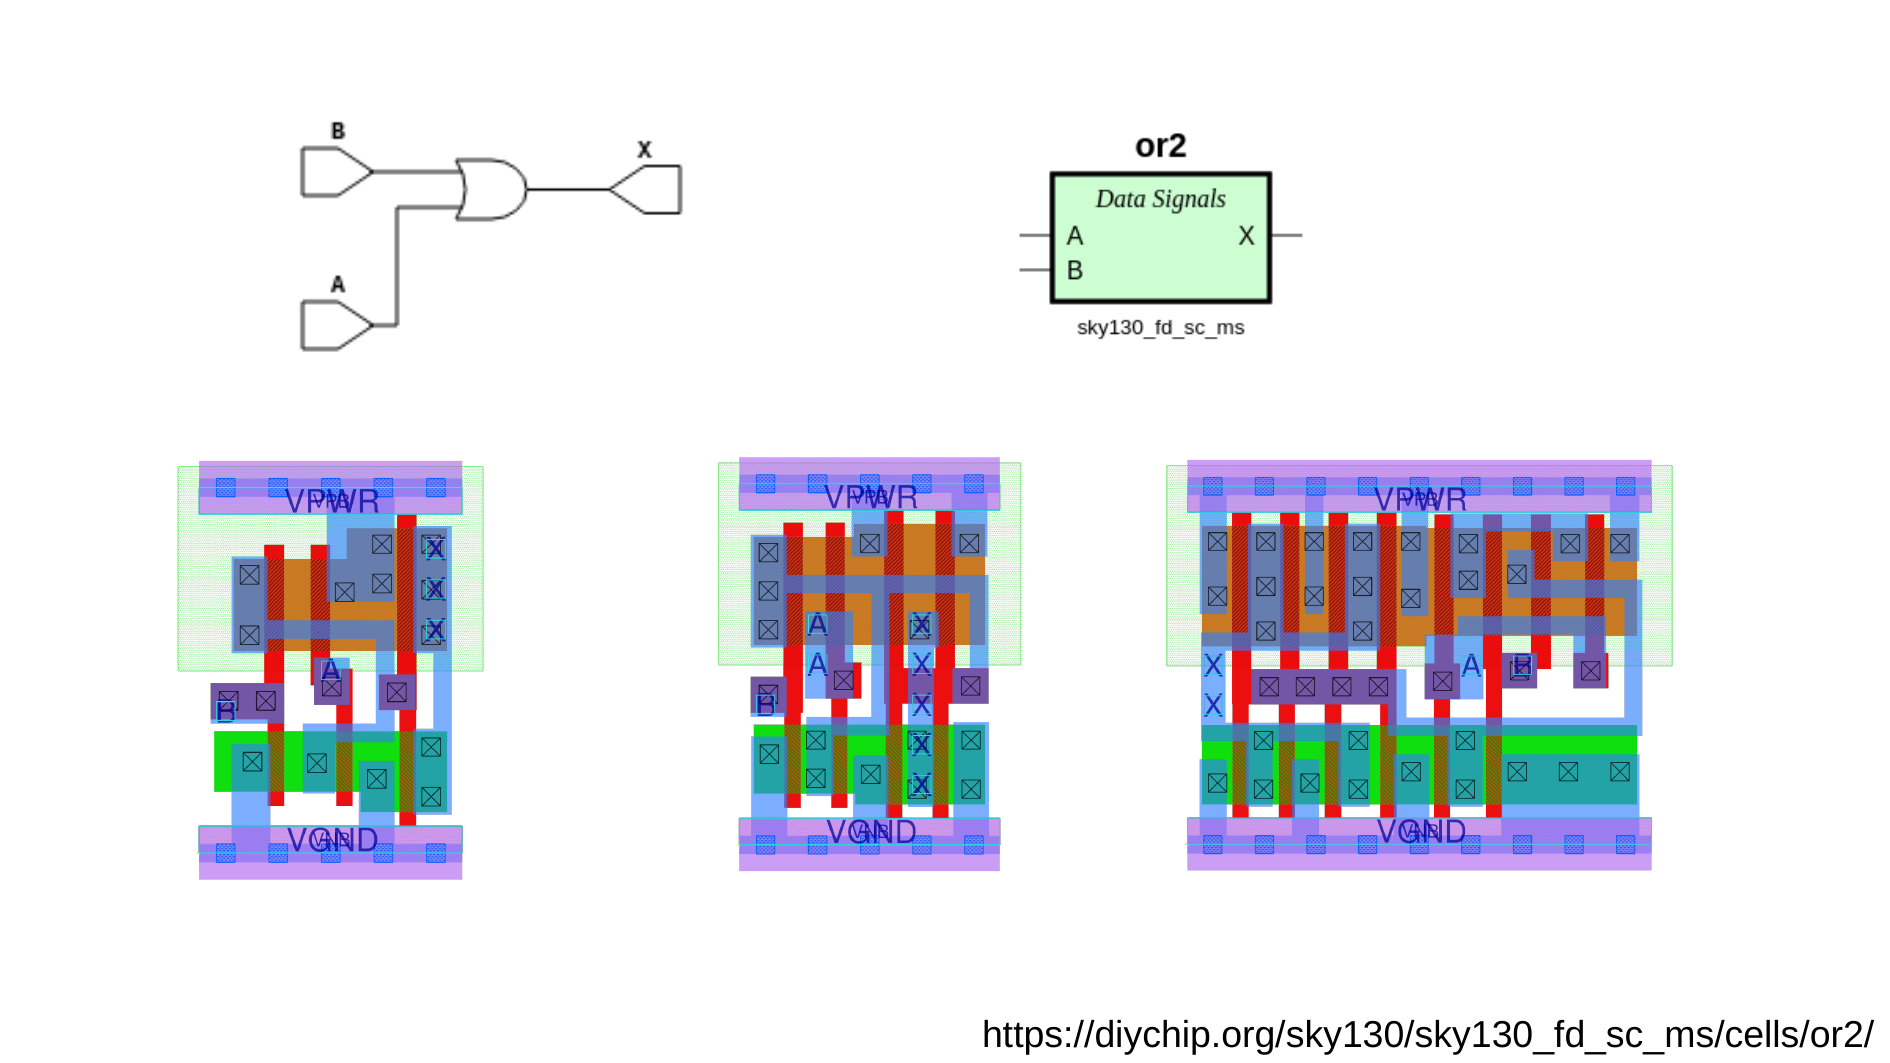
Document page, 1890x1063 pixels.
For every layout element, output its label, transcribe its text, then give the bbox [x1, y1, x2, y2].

picture [0, 410, 1858, 920]
picture [1012, 118, 1312, 347]
picture [275, 97, 709, 378]
text_box https://diychip.org/sky130/sky130_fd_sc_ms/cells/or2/ [967, 1006, 1890, 1063]
